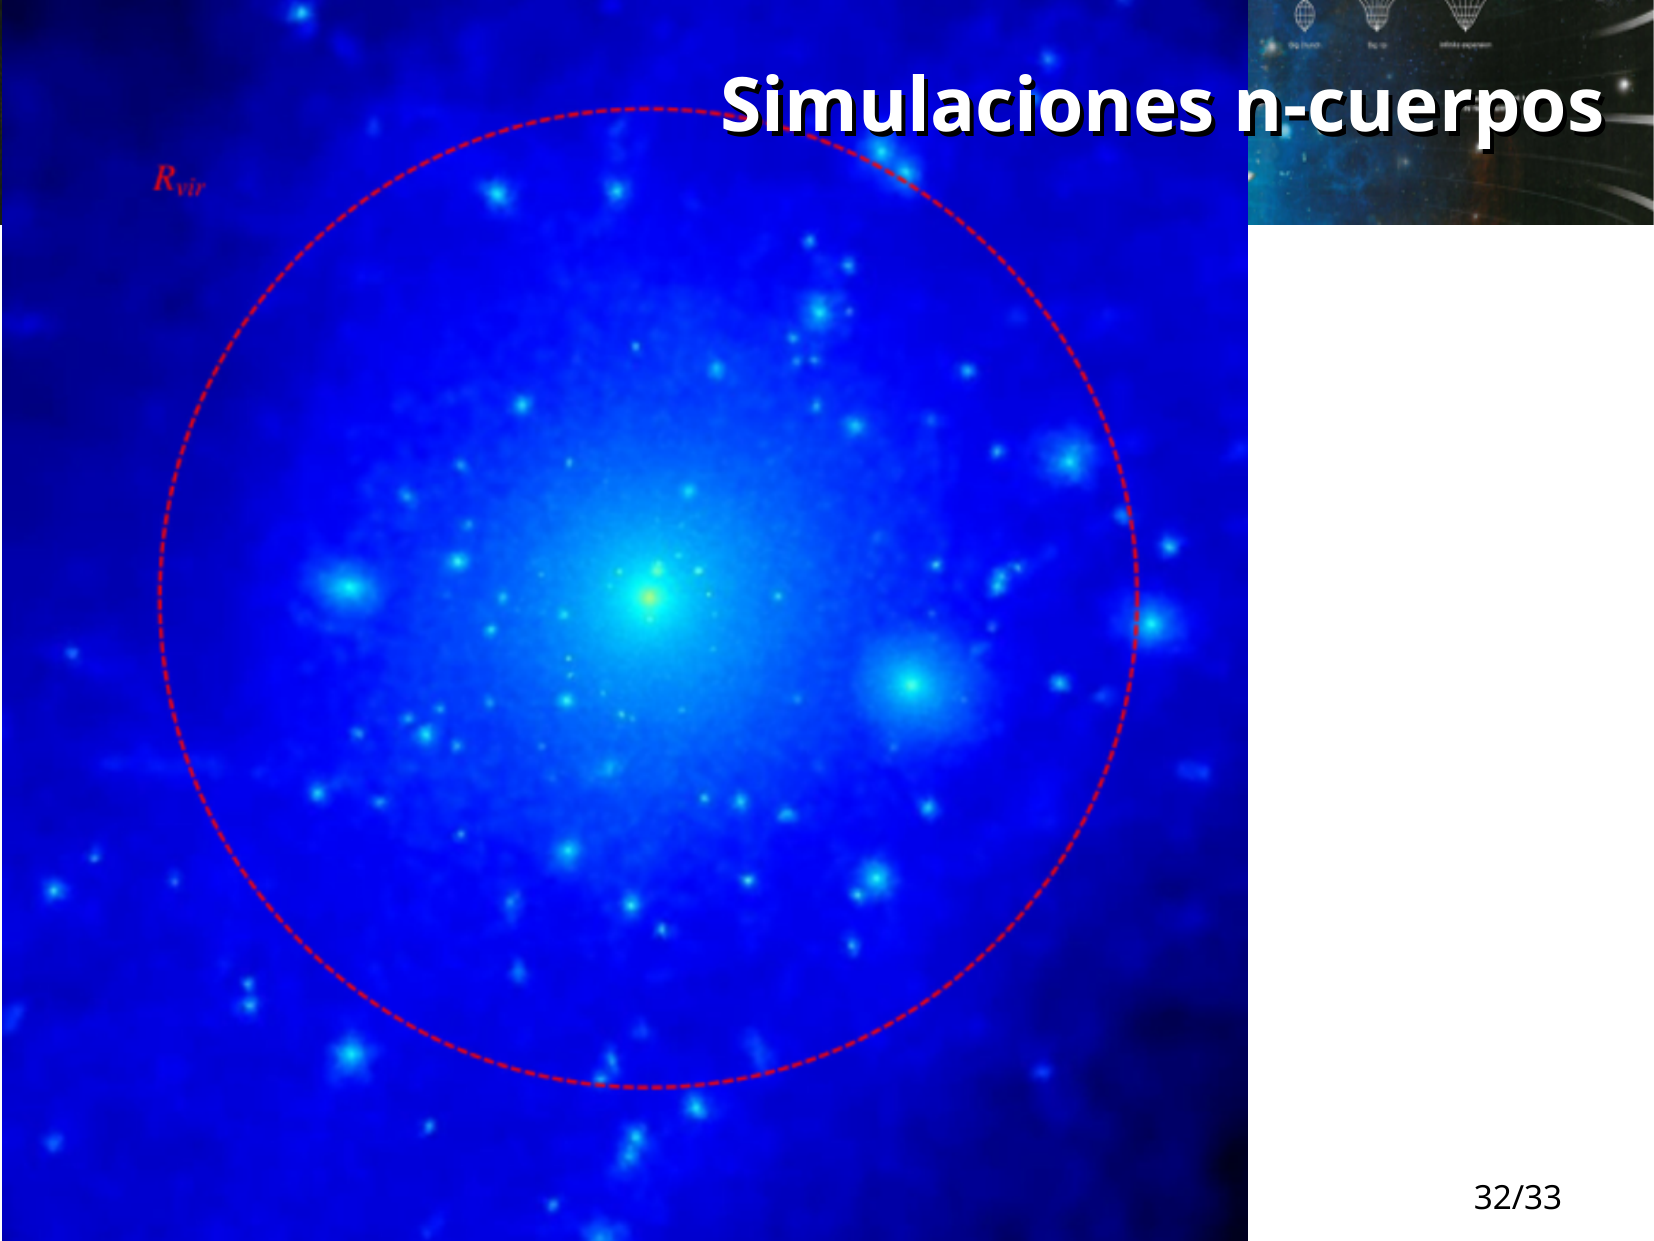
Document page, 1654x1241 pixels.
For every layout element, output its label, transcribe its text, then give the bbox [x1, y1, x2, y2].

title Simulaciones n-cuerpos [45, 15, 1606, 191]
picture [0, 0, 1654, 1241]
